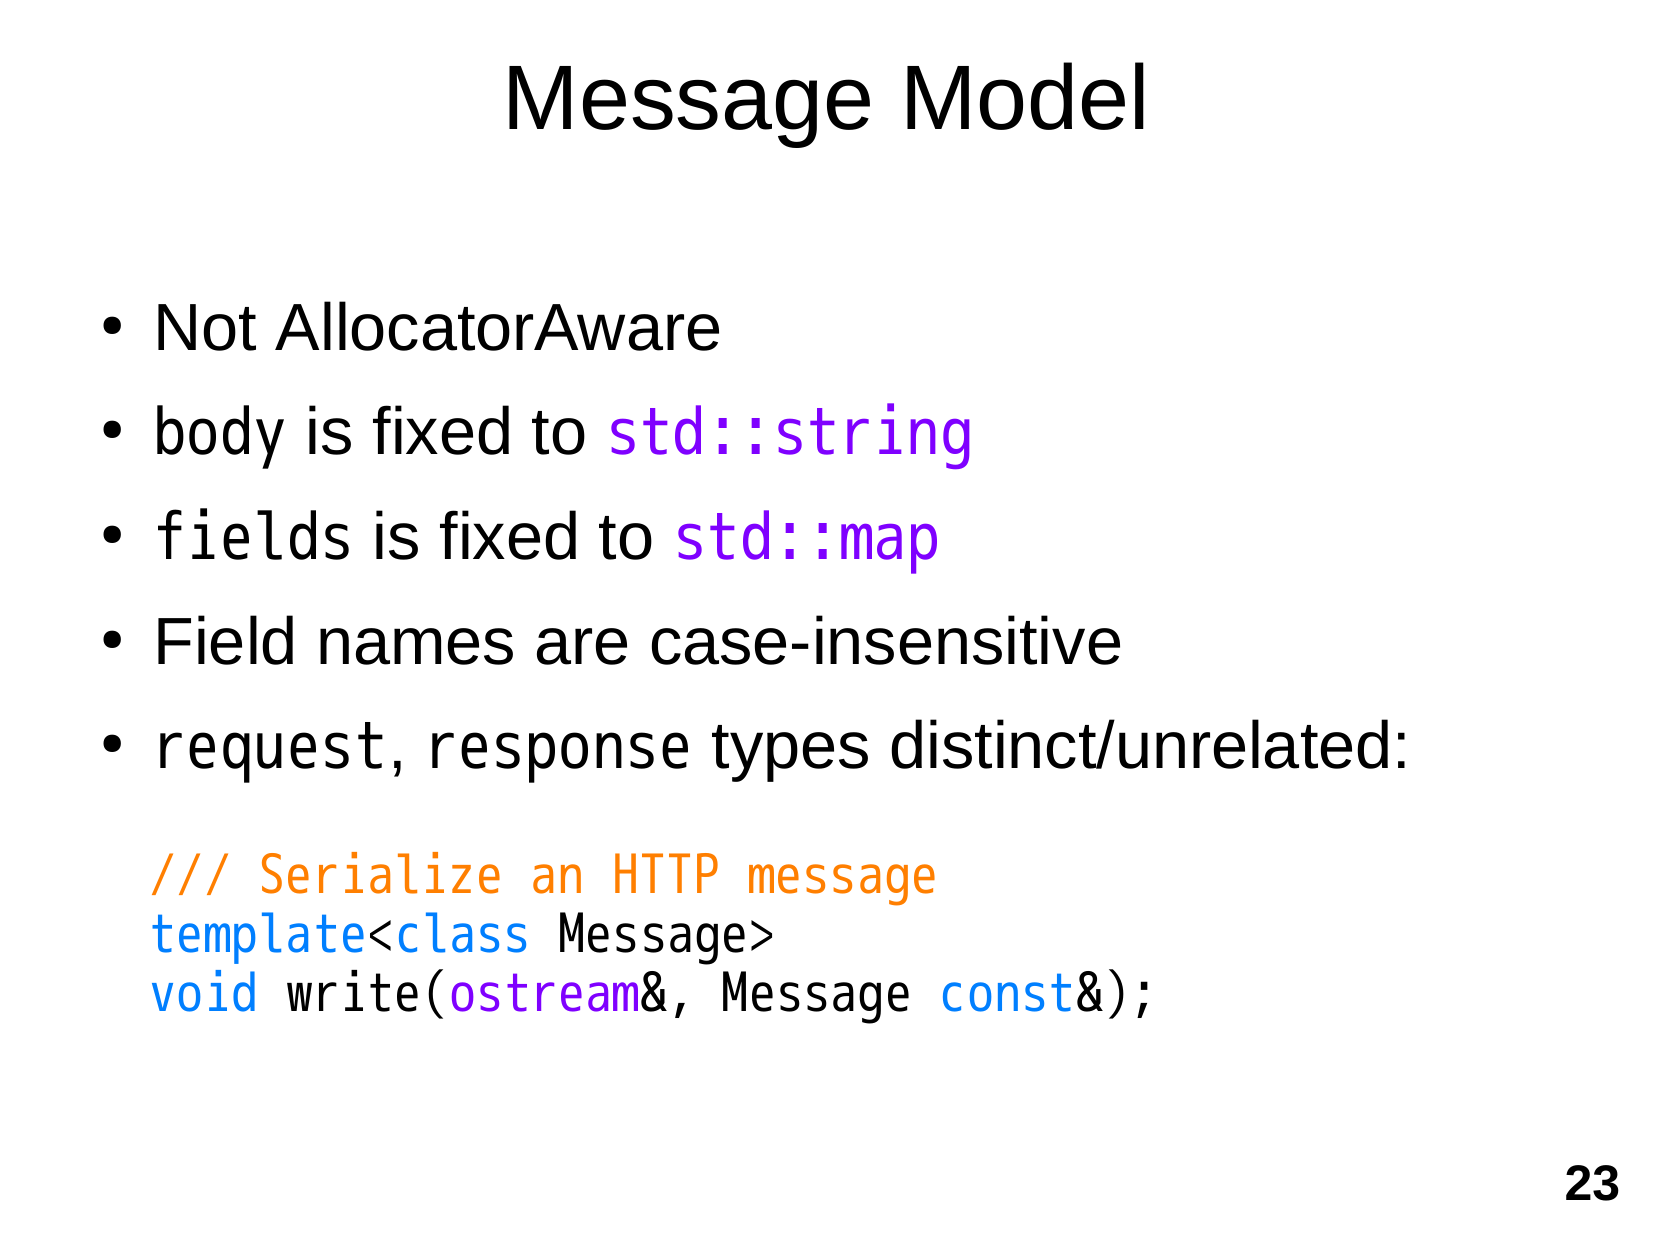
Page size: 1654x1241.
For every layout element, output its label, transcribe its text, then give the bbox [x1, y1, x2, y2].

list Not AllocatorAware body is fixed to std::string fields is fixed to std::map Field names are case-insensitive request, response types distinct/unrelated: [82, 290, 1571, 1010]
text_box /// Serialize an HTTP message template<class Message> void write(ostream&, Message const&); [135, 840, 1546, 1096]
title Message Model [82, 15, 1571, 181]
